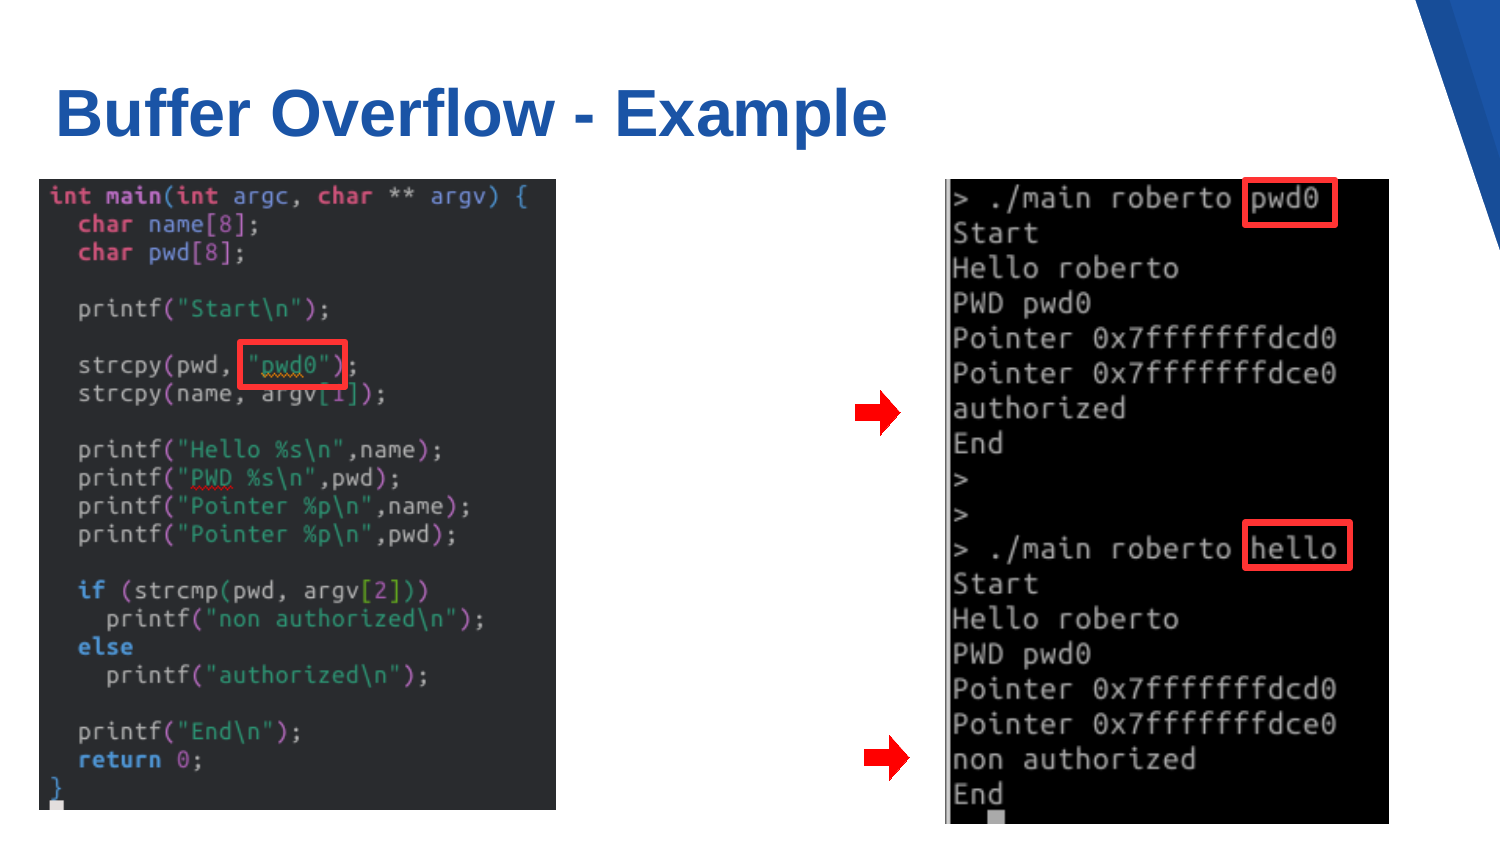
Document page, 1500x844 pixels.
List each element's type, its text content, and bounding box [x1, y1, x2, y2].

text_box [864, 735, 910, 781]
title Buffer Overflow - Example [40, 97, 1231, 166]
picture [945, 179, 1389, 824]
picture [1248, 183, 1332, 222]
picture [39, 179, 556, 810]
text_box [855, 390, 901, 436]
